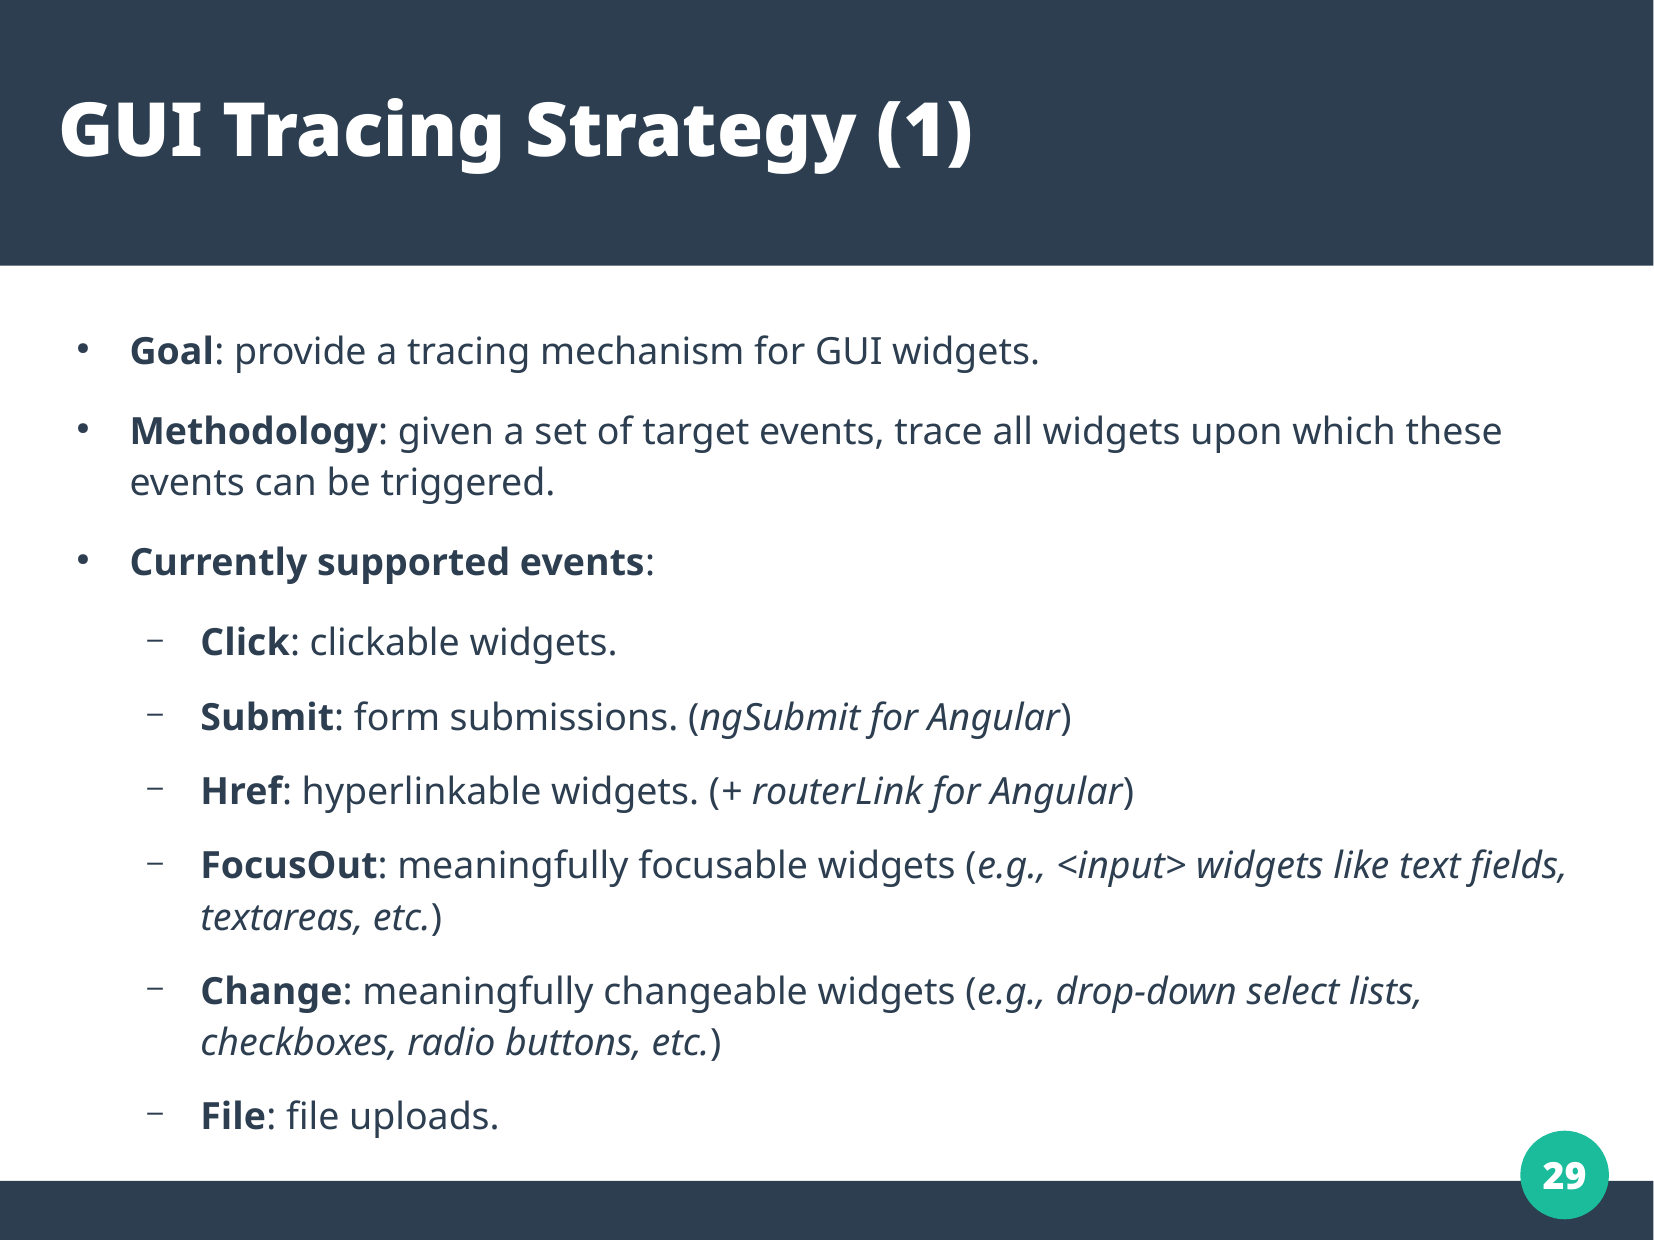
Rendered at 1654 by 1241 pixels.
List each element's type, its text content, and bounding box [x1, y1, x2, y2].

title GUI Tracing Strategy (1) [58, 49, 1595, 207]
list Goal: provide a tracing mechanism for GUI widgets. Methodology: given a set of target events, trace all widgets upon which these events can be triggered. Currently supported events: Click: clickable widgets. Submit: form submissions. (ngSubmit for Angular) Href: hyperlinkable widgets. (+ routerLink for Angular) FocusOut: meaningfully focusable widgets (e.g., <input> widgets like text fields, textareas, etc.) Change: meaningfully changeable widgets (e.g., drop-down select lists, checkboxes, radio buttons, etc.) File: file uploads. [58, 324, 1595, 1152]
